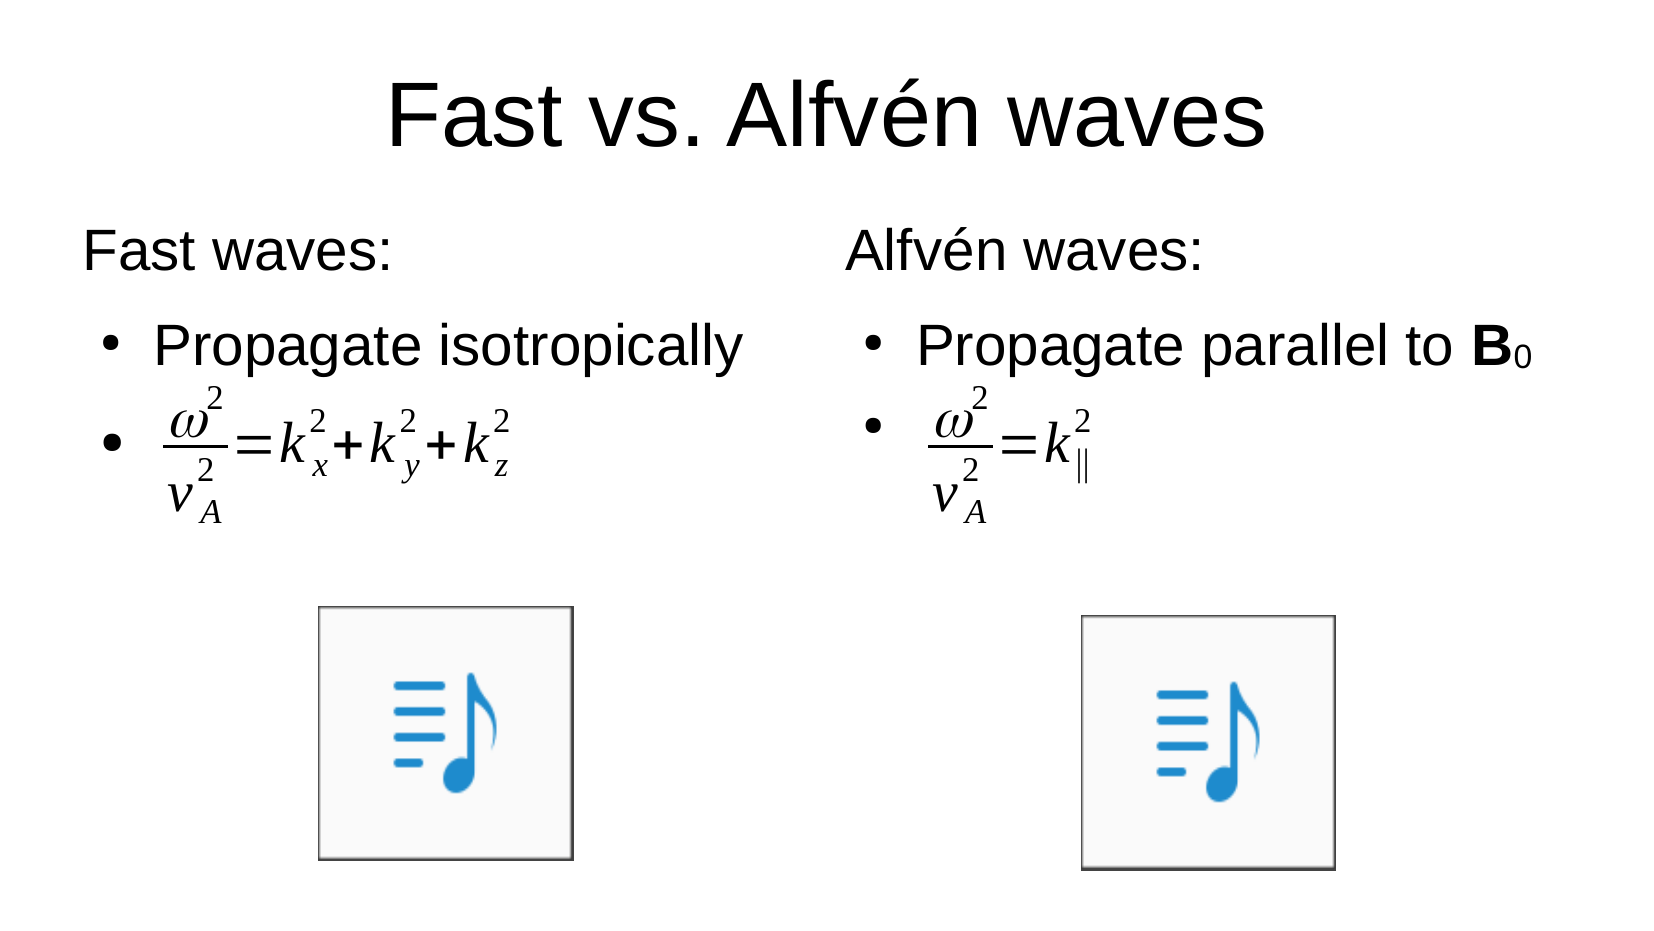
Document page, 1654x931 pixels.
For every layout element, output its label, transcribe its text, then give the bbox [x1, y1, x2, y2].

list Fast waves: Propagate isotropically [82, 217, 809, 475]
chart [153, 378, 517, 532]
text_box [317, 604, 575, 863]
title Fast vs. Alfvén waves [82, 37, 1571, 193]
chart [918, 378, 1099, 532]
list Alfvén waves: Propagate parallel to B0 [845, 217, 1572, 475]
text_box [1079, 614, 1337, 872]
